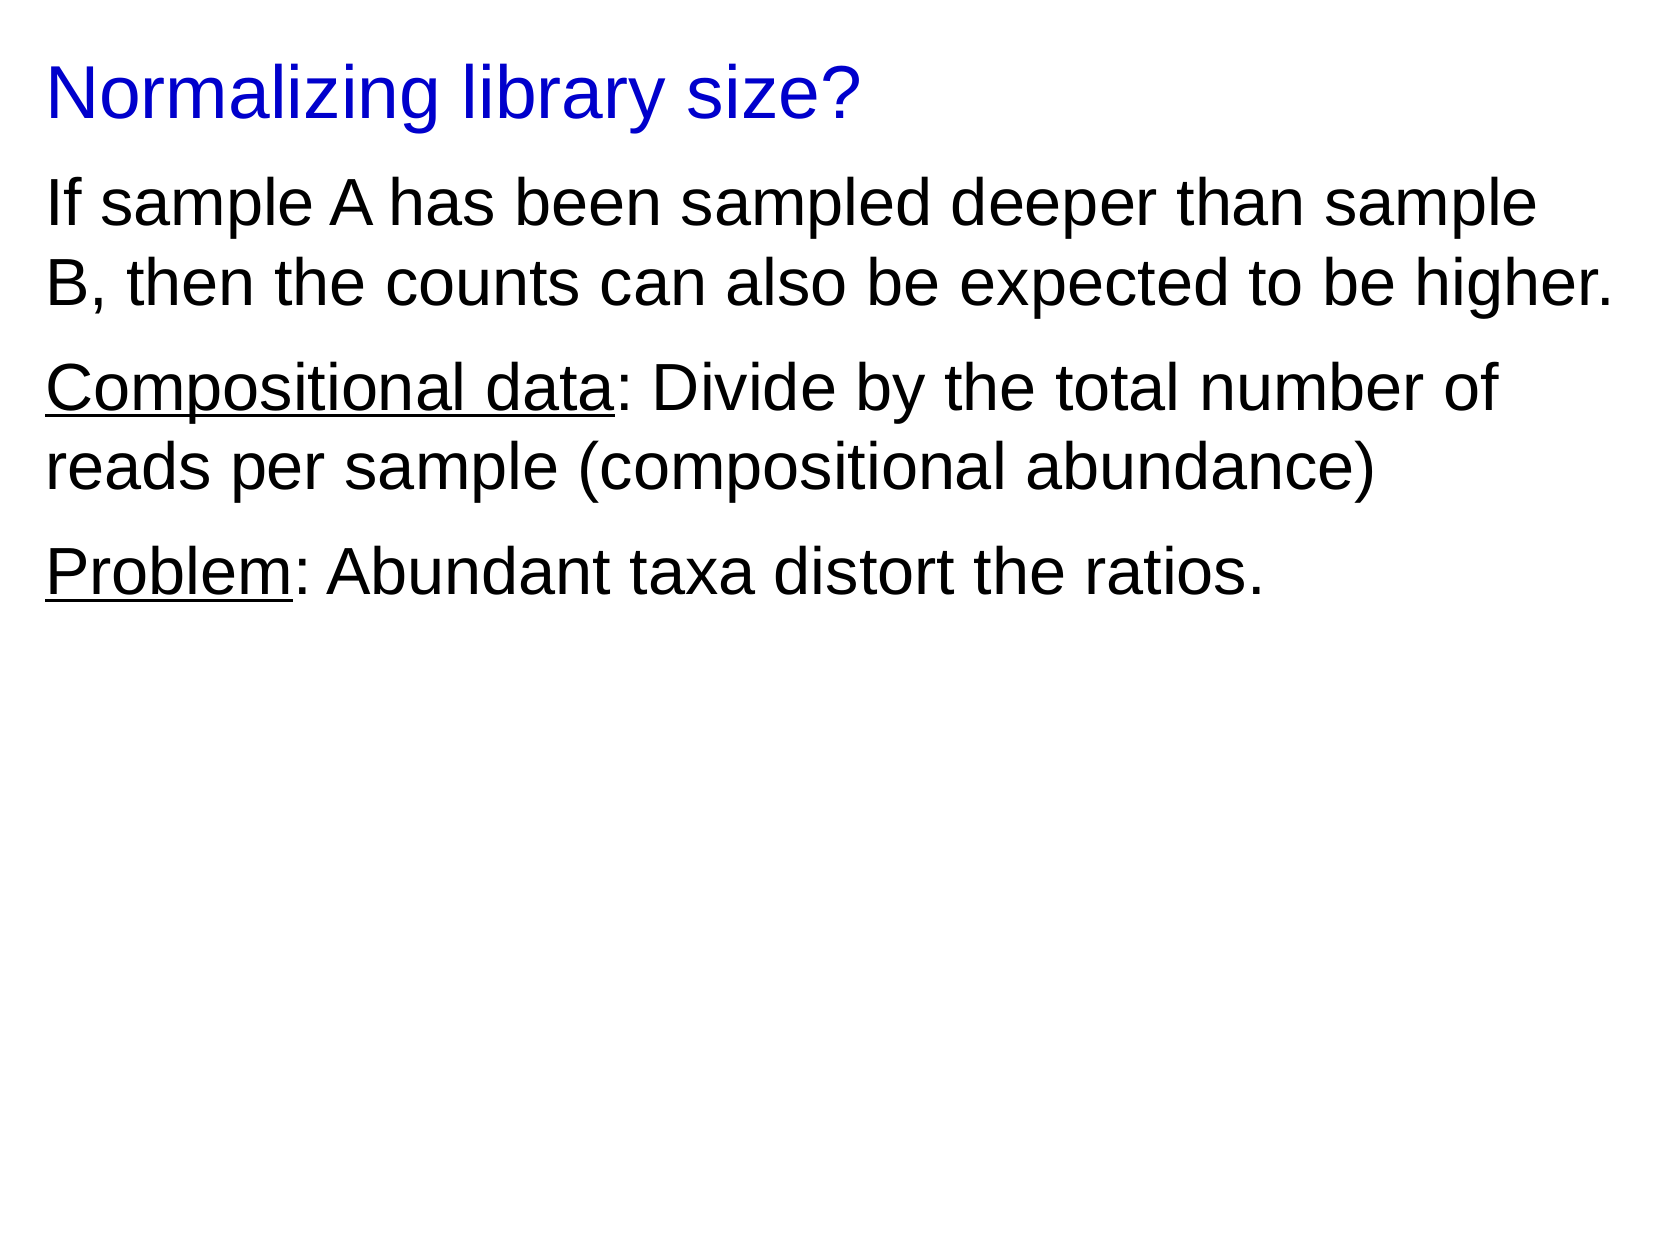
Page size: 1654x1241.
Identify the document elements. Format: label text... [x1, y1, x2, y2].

text_box Normalizing library size? If sample A has been sampled deeper than sample B, then the counts can also be expected to be higher. Compositional data: Divide by the total number of reads per sample (compositional abundance) Problem: Abundant taxa distort the ratios. [31, 37, 1631, 912]
